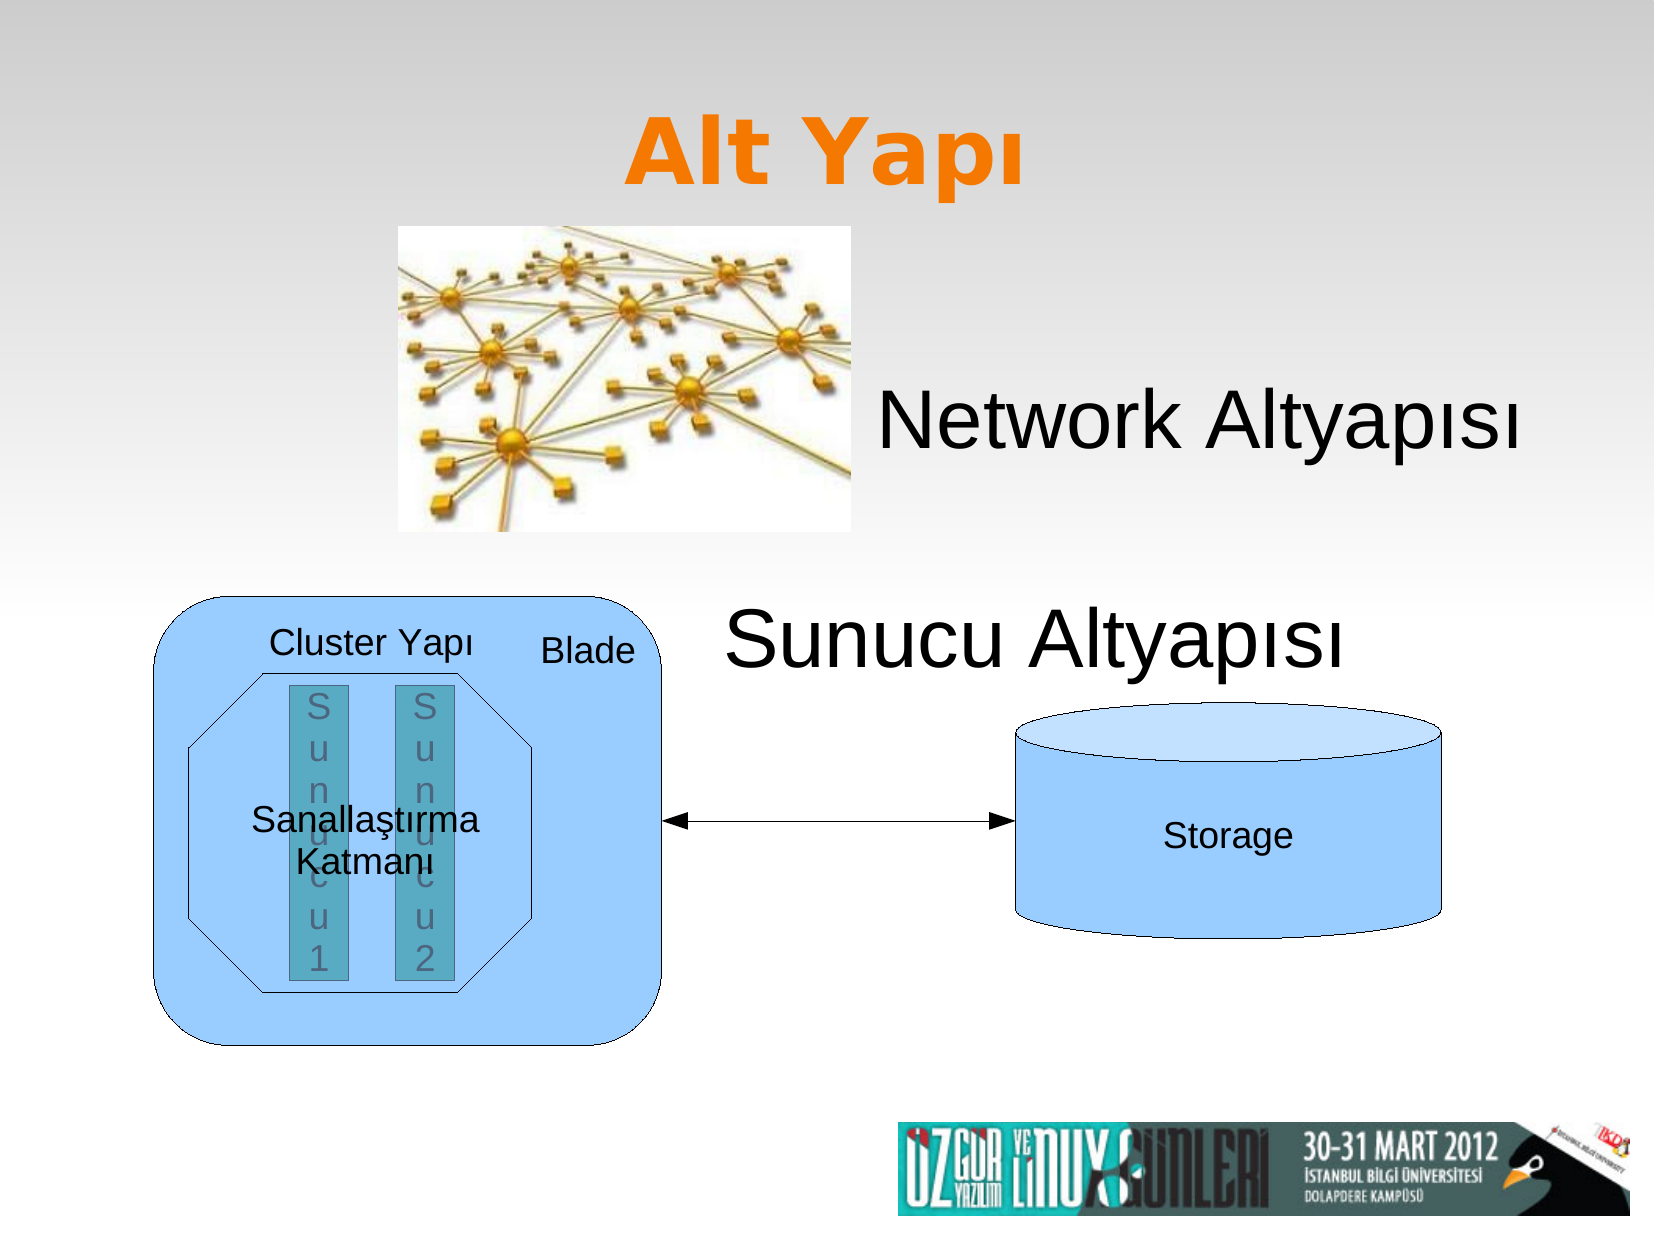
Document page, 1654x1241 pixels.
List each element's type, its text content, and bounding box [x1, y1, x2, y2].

picture [898, 1122, 1630, 1216]
text_box Sanallaştırma Katmanı [236, 791, 495, 891]
text_box Cluster Yapı [253, 614, 490, 686]
text_box Storage [1015, 733, 1442, 939]
text_box Blade [525, 622, 651, 680]
text_box Network Altyapısı [862, 366, 1619, 485]
title Alt Yapı [82, 49, 1571, 257]
text_box [153, 596, 662, 1046]
picture [398, 226, 851, 532]
text_box Sunucu Altyapısı [708, 584, 1465, 703]
